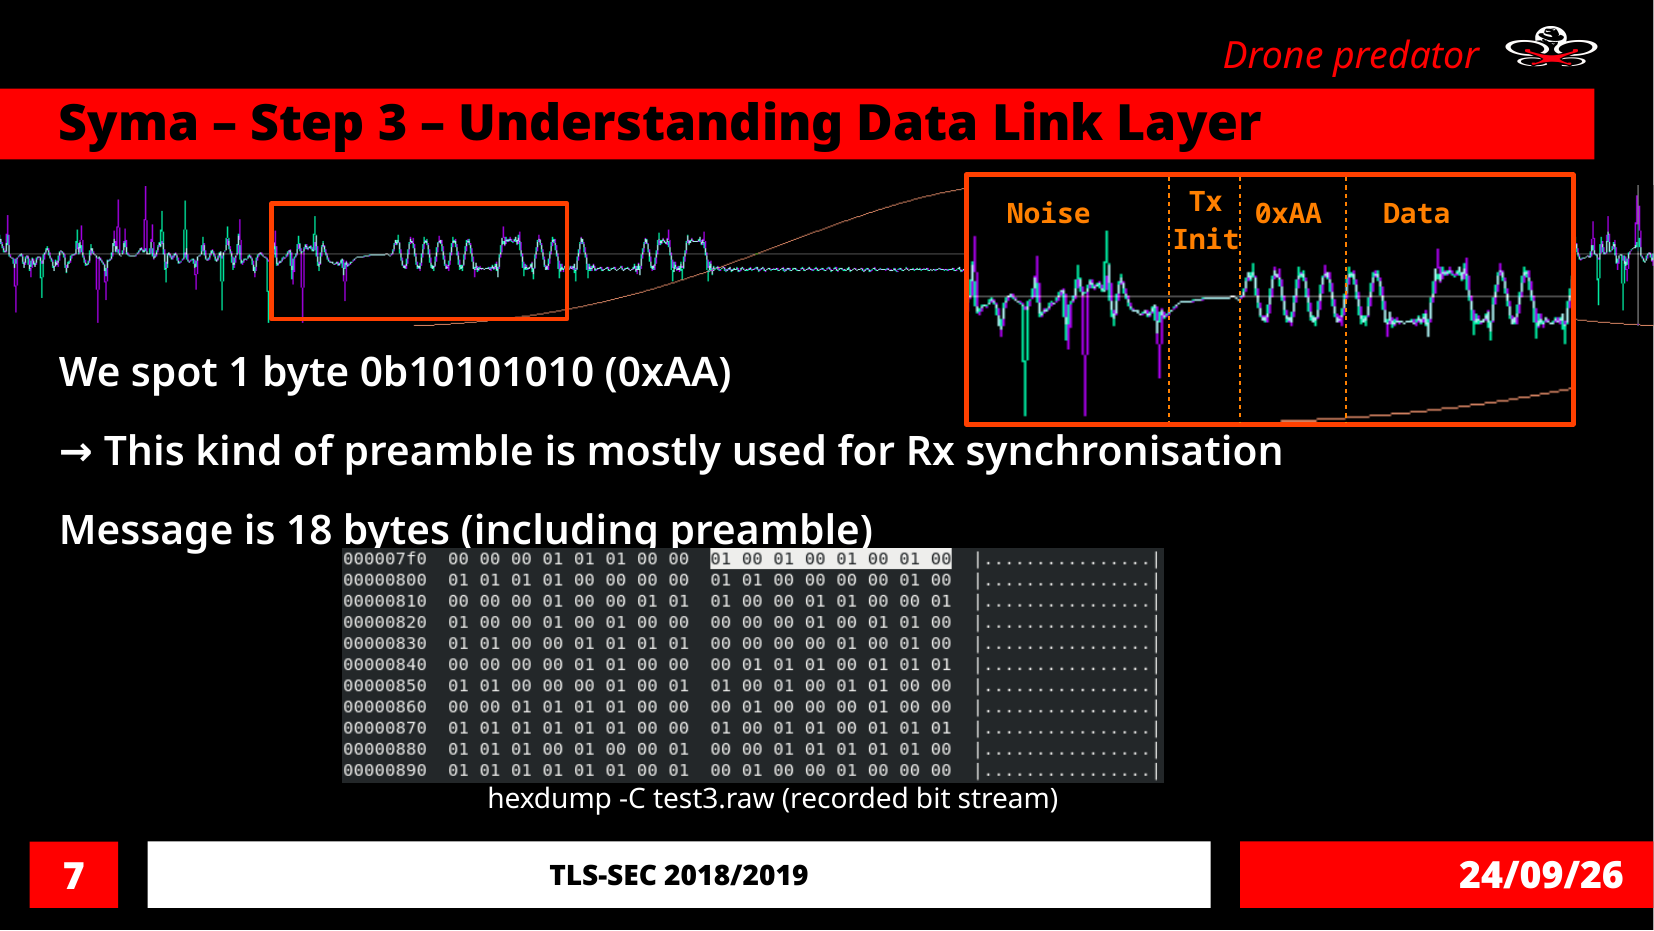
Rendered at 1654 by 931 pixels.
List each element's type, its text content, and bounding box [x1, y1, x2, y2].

picture [1488, 15, 1617, 80]
text_box 0xAA [1278, 186, 1360, 229]
list We spot 1 byte 0b10101010 (0xAA) → This kind of preamble is mostly used for Rx synchronisation Message is 18 bytes (including preamble) [59, 342, 1583, 666]
picture [968, 177, 1571, 422]
text_box Noise [992, 186, 1135, 229]
picture [0, 185, 964, 326]
picture [1576, 185, 1654, 326]
text_box Tx Init [1157, 174, 1278, 246]
title Syma – Step 3 – Understanding Data Link Layer [59, 44, 1595, 156]
picture [342, 548, 1164, 783]
text_box hexdump -C test3.raw (recorded bit stream) [472, 770, 1009, 821]
text_box Data [1368, 186, 1556, 229]
